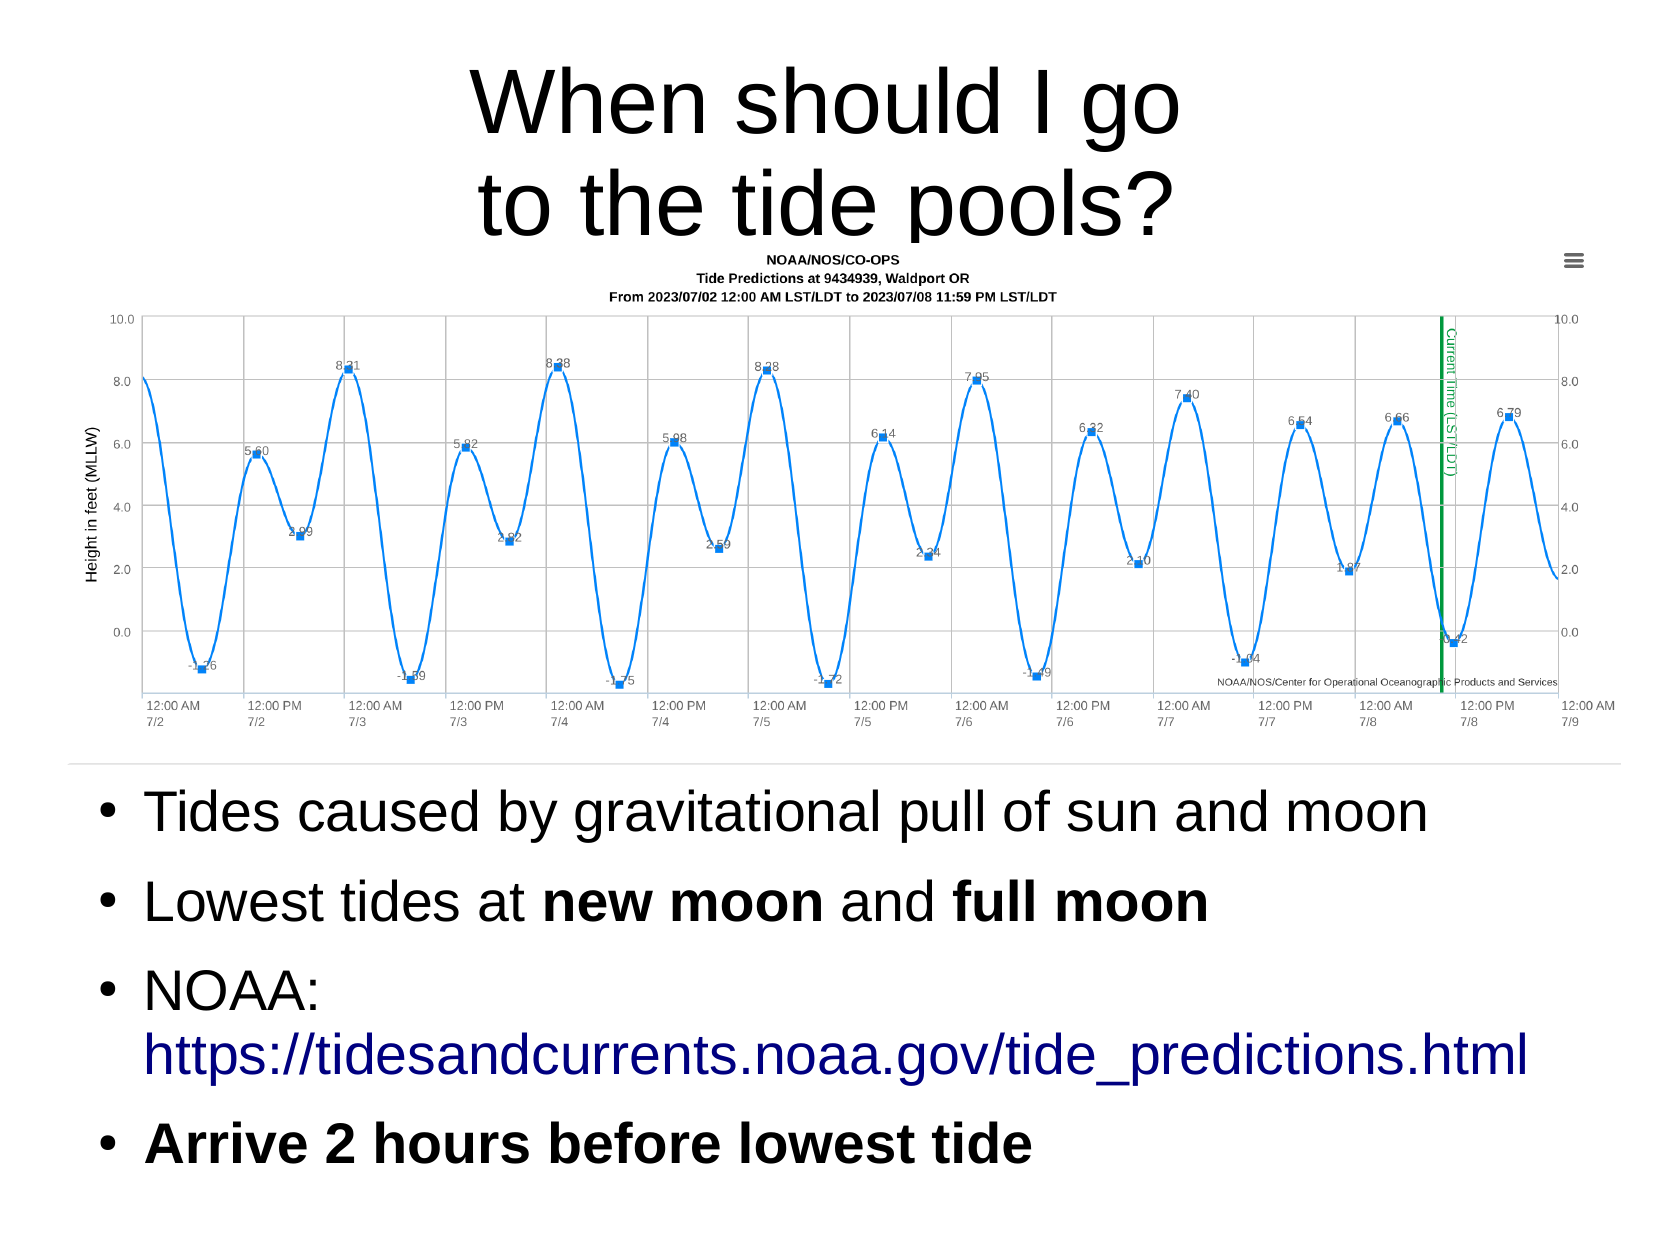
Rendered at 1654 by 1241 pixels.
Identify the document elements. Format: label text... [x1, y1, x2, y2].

title When should I go to the tide pools? [82, 49, 1571, 243]
list Tides caused by gravitational pull of sun and moon Lowest tides at new moon and full moon NOAA: https://tidesandcurrents.noaa.gov/tide_predictions.html Arrive 2 hours before lowest tide [82, 780, 1571, 1186]
picture [56, 243, 1621, 766]
